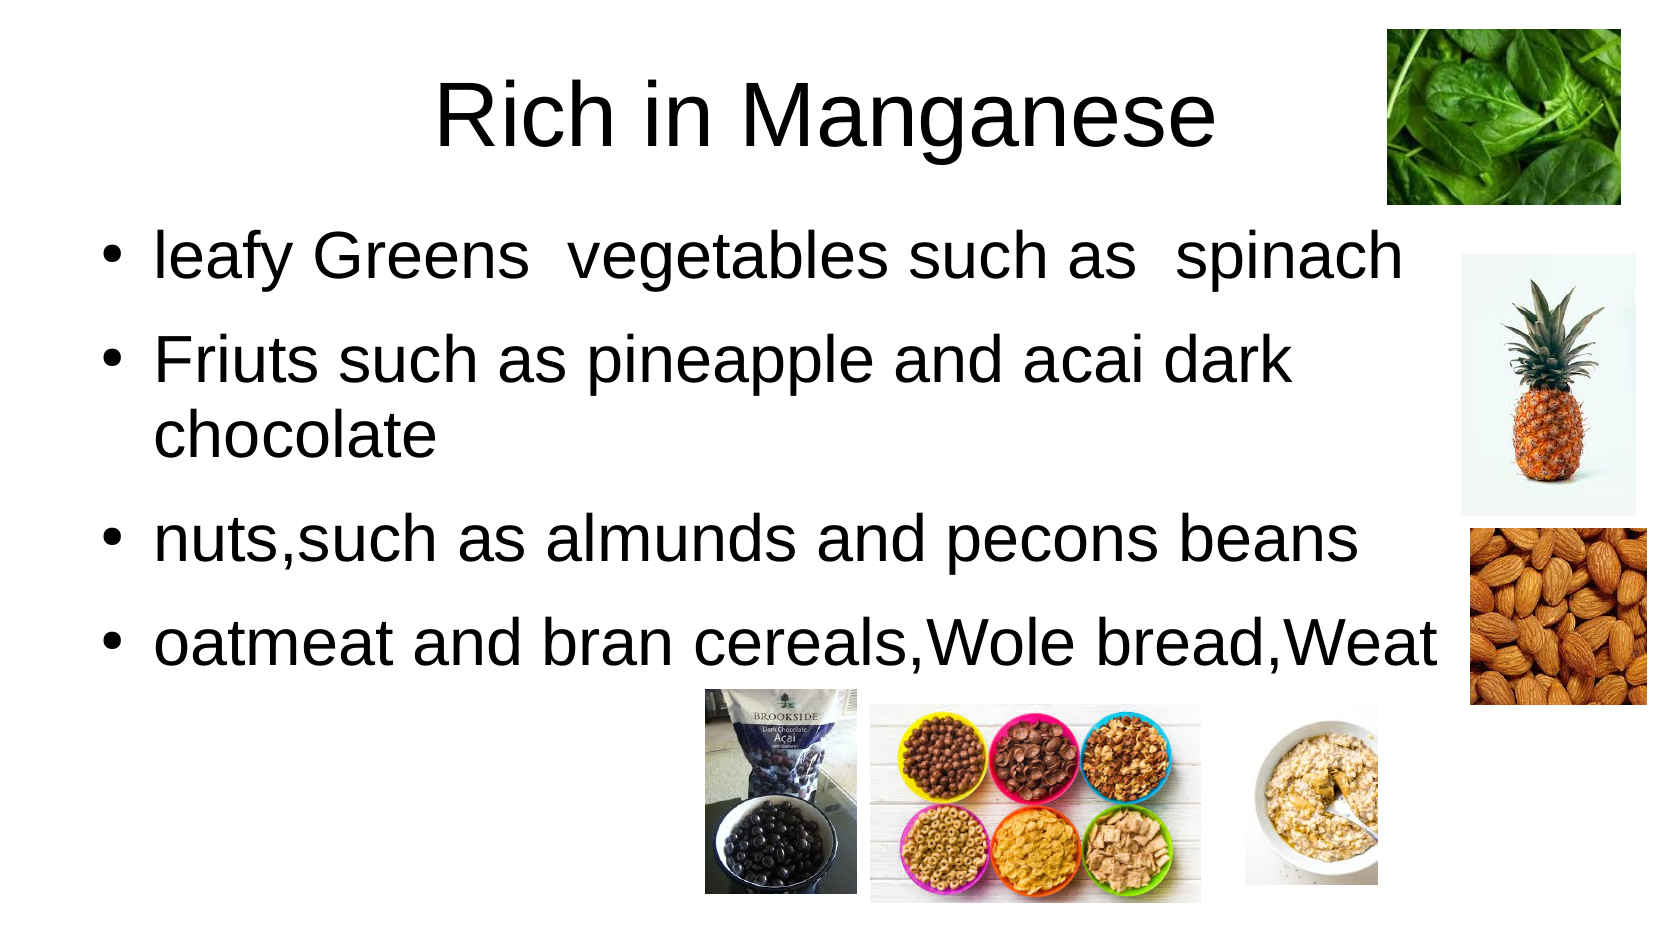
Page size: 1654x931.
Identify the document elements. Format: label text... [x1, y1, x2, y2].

list leafy Greens vegetables such as spinach Friuts such as pineapple and acai dark chocolate nuts,such as almunds and pecons beans oatmeat and bran cereals,Wole bread,Weat [82, 217, 1571, 758]
picture [705, 689, 857, 894]
picture [1245, 704, 1378, 886]
picture [1470, 528, 1647, 706]
picture [870, 704, 1201, 903]
picture [1387, 29, 1621, 205]
title Rich in Manganese [82, 37, 1387, 193]
picture [1461, 254, 1636, 516]
